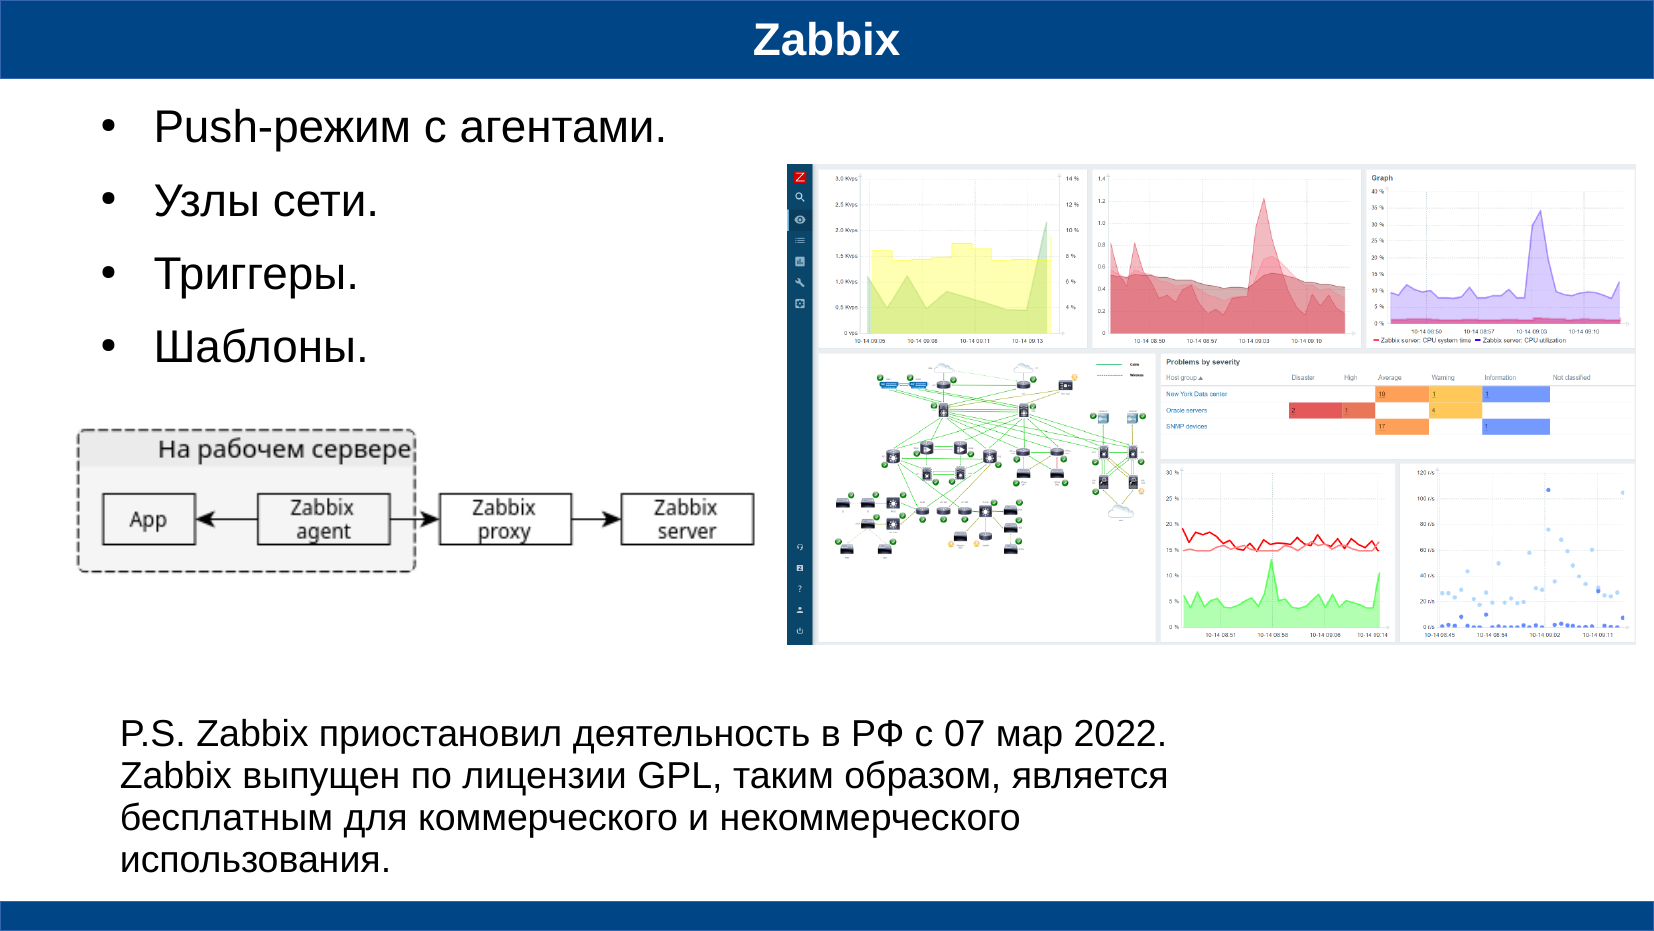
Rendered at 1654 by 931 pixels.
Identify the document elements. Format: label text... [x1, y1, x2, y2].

picture [53, 404, 781, 598]
title Zabbix [0, 0, 1654, 79]
picture [787, 164, 1636, 646]
list Push-режим с агентами. Узлы сети. Триггеры. Шаблоны. [82, 101, 809, 406]
text_box P.S. Zabbix приостановил деятельность в РФ с 07 мар 2022. Zabbix выпущен по лицензии GPL, таким образом, является бесплатным для коммерческого и некоммерческого использования. [105, 705, 1276, 901]
